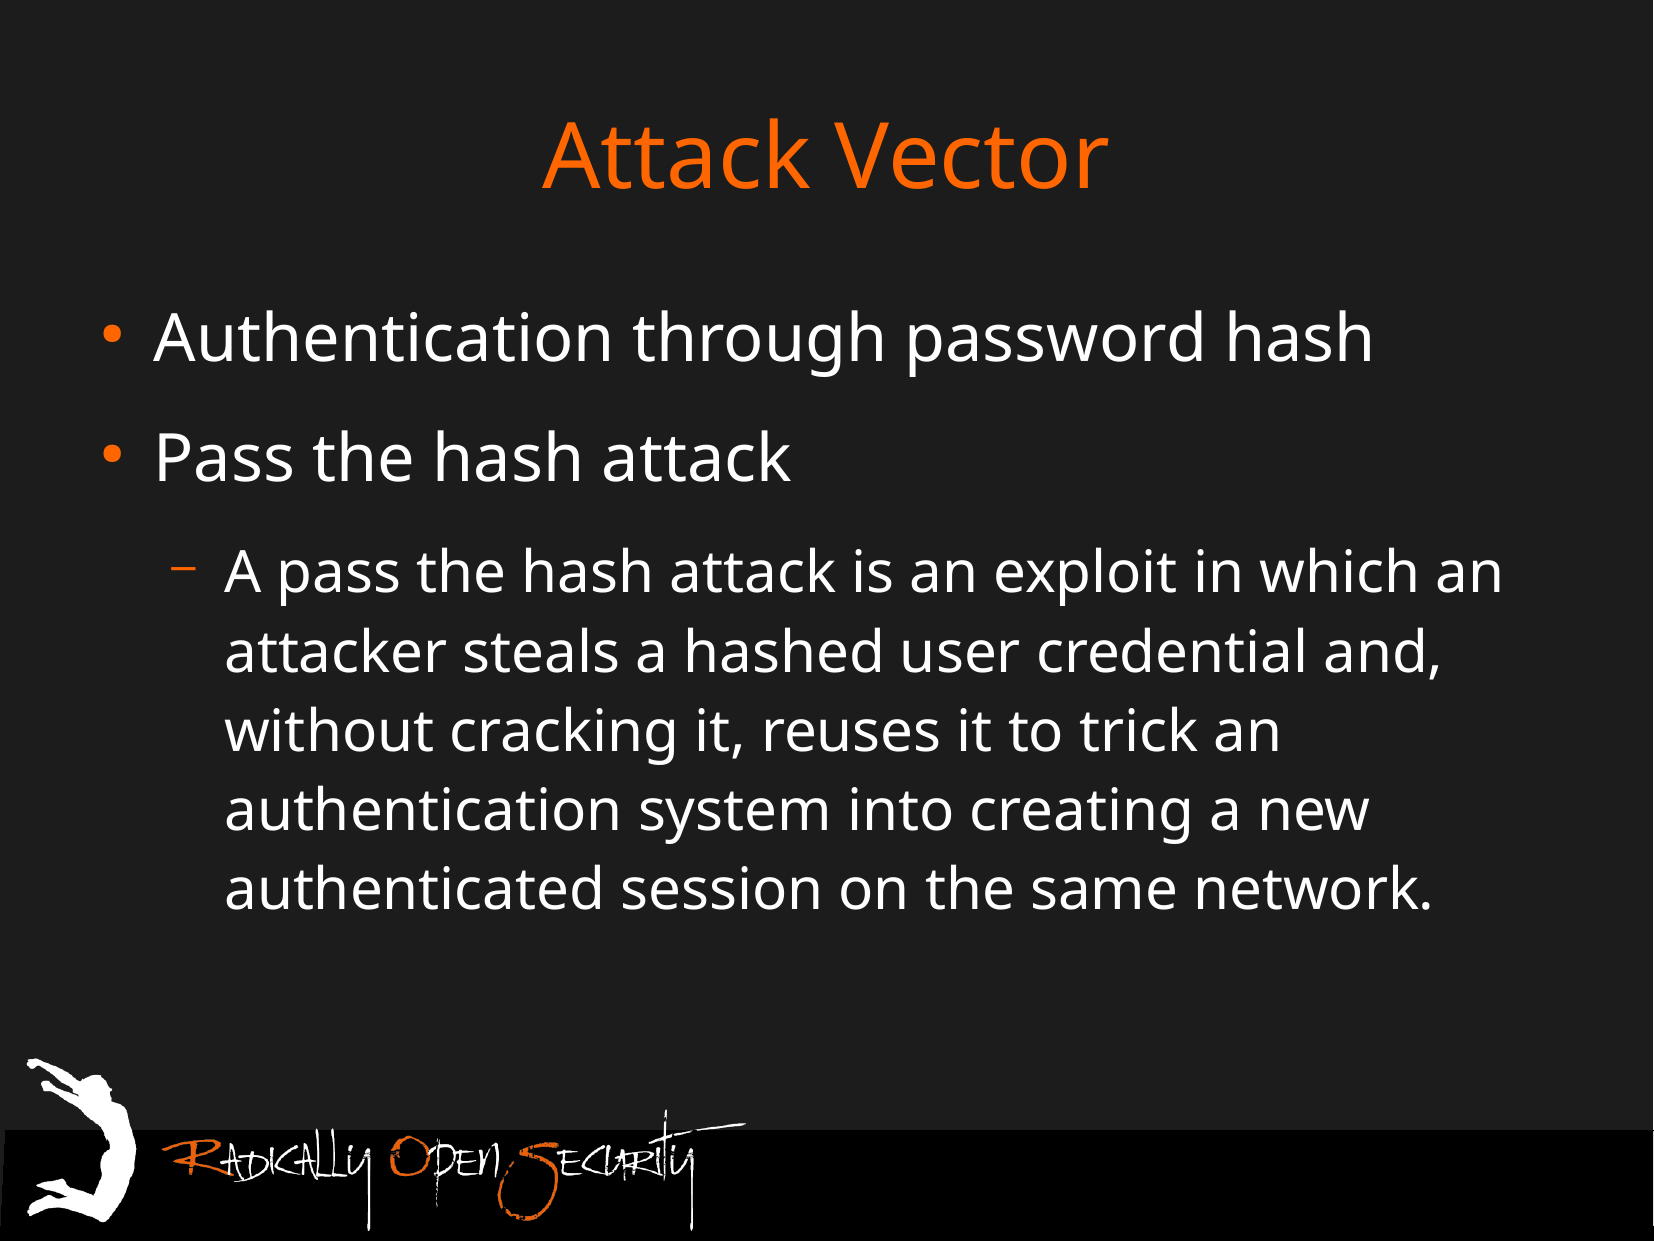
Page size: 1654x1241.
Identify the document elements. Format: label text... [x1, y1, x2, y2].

list Authentication through password hash Pass the hash attack A pass the hash attack is an exploit in which an attacker steals a hashed user credential and, without cracking it, reuses it to trick an authentication system into creating a new authenticated session on the same network. [82, 290, 1571, 1010]
title Attack Vector [82, 49, 1571, 257]
picture [0, 1022, 778, 1241]
